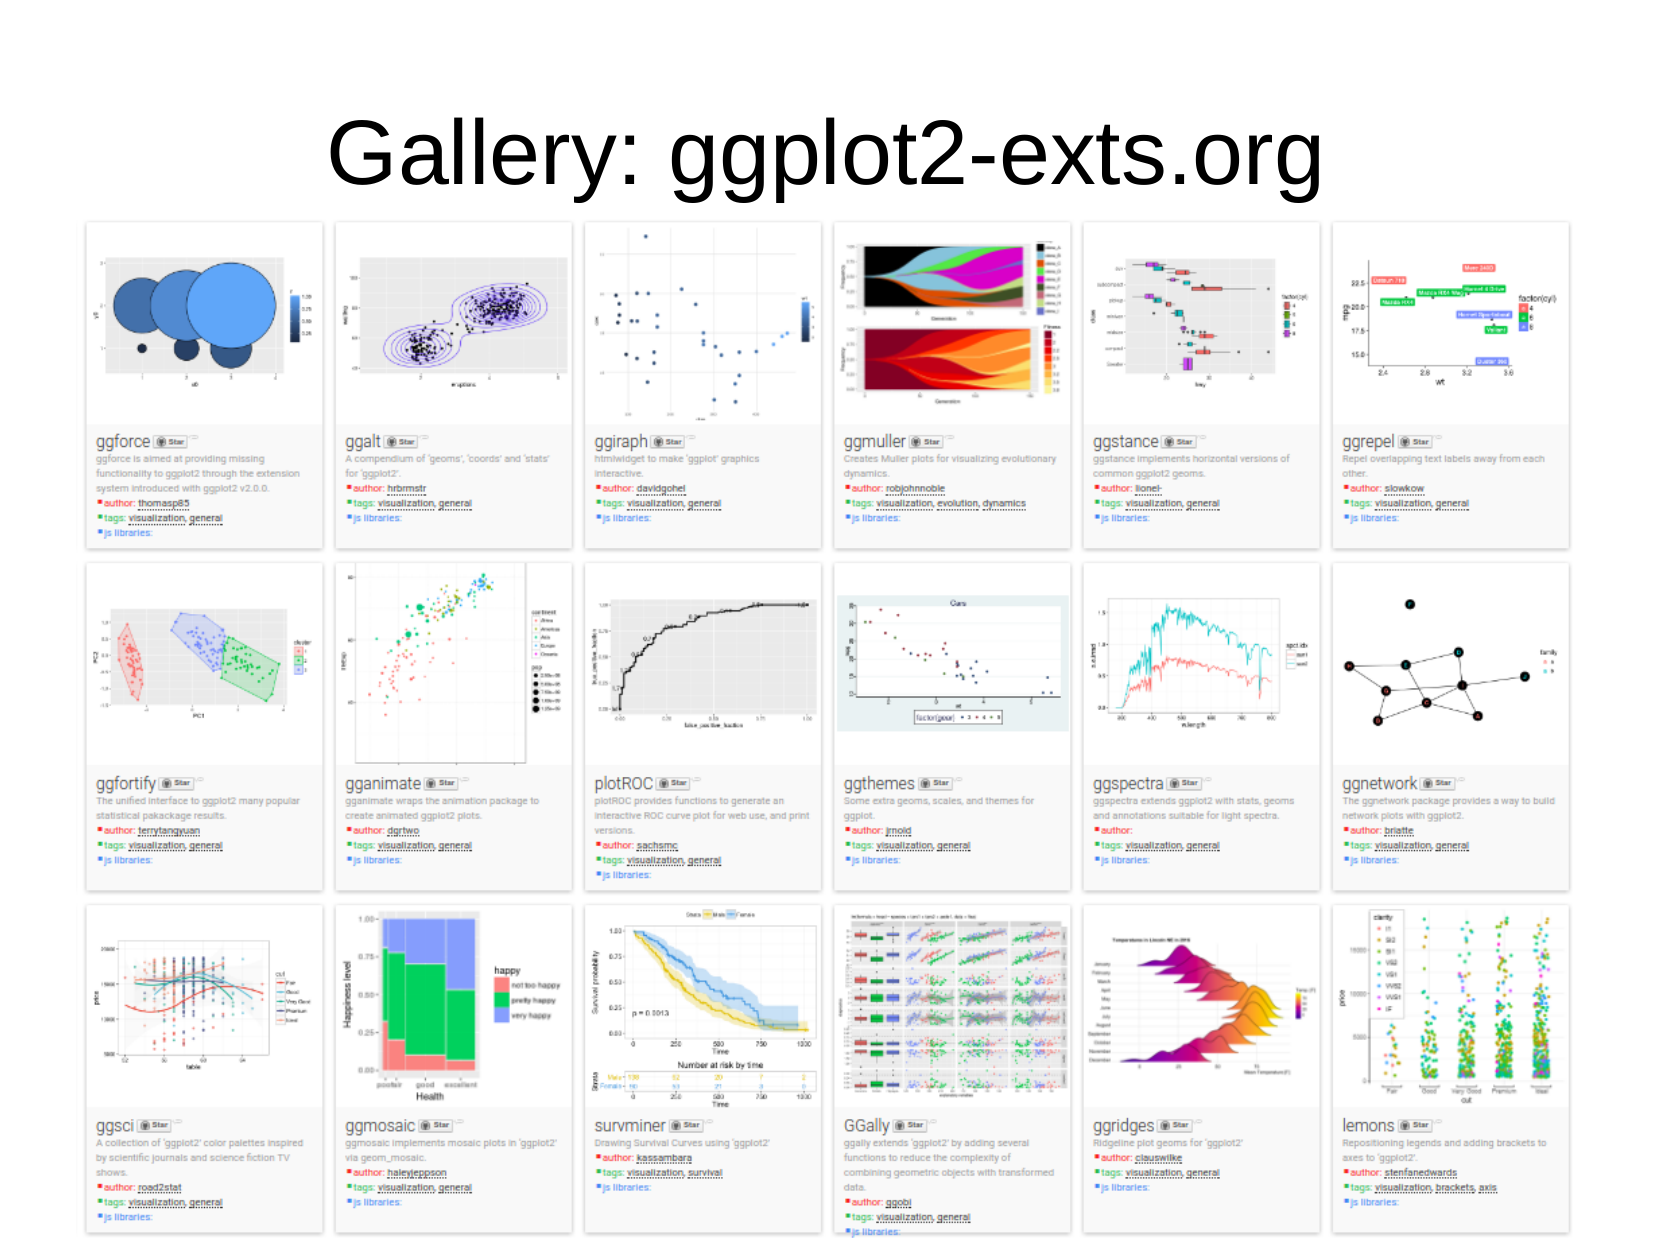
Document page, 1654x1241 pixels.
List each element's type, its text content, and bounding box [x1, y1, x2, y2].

title Gallery: ggplot2-exts.org [82, 49, 1571, 213]
picture [76, 213, 1577, 1241]
